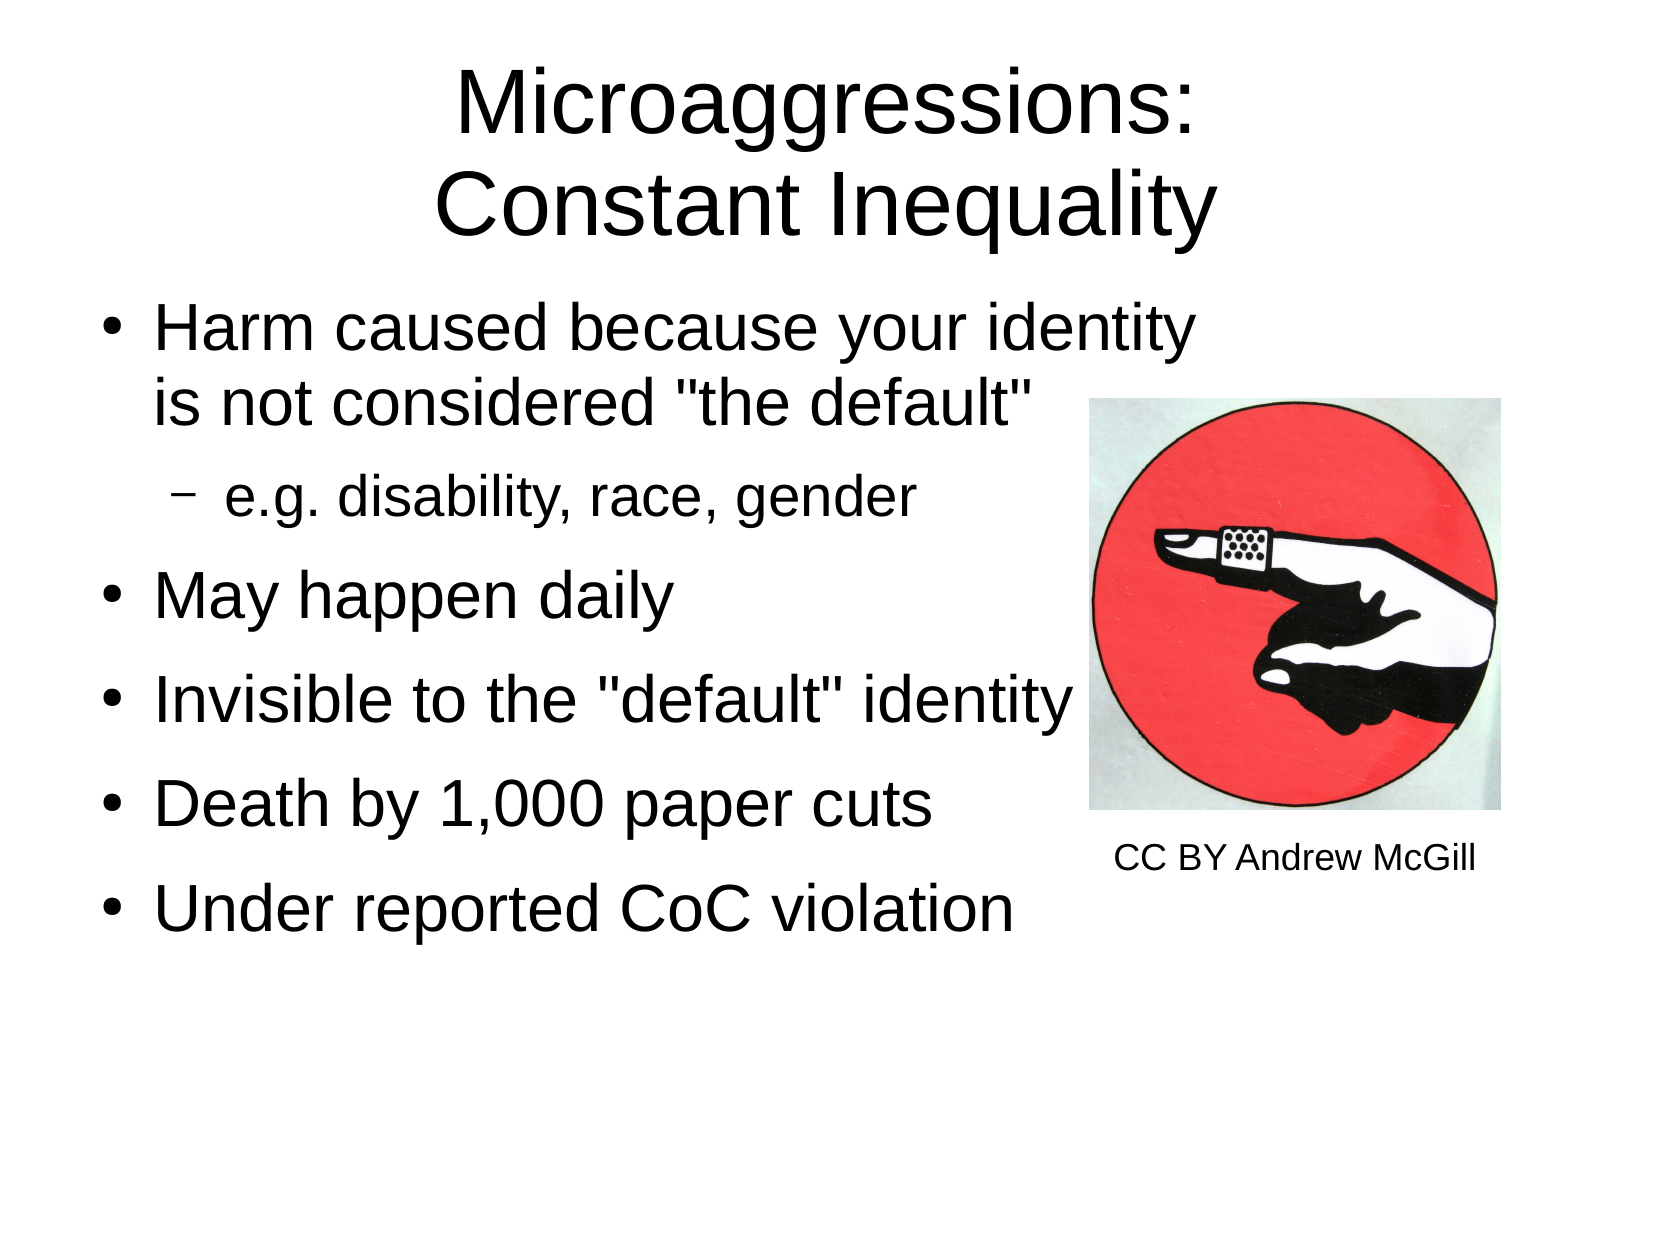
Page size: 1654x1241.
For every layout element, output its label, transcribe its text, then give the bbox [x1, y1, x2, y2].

picture [1089, 398, 1501, 811]
list Harm caused because your identity is not considered "the default" e.g. disability, race, gender May happen daily Invisible to the "default" identity Death by 1,000 paper cuts Under reported CoC violation [82, 290, 1571, 1036]
title Microaggressions: Constant Inequality [82, 49, 1571, 257]
text_box CC BY Andrew McGill [1098, 829, 1492, 886]
